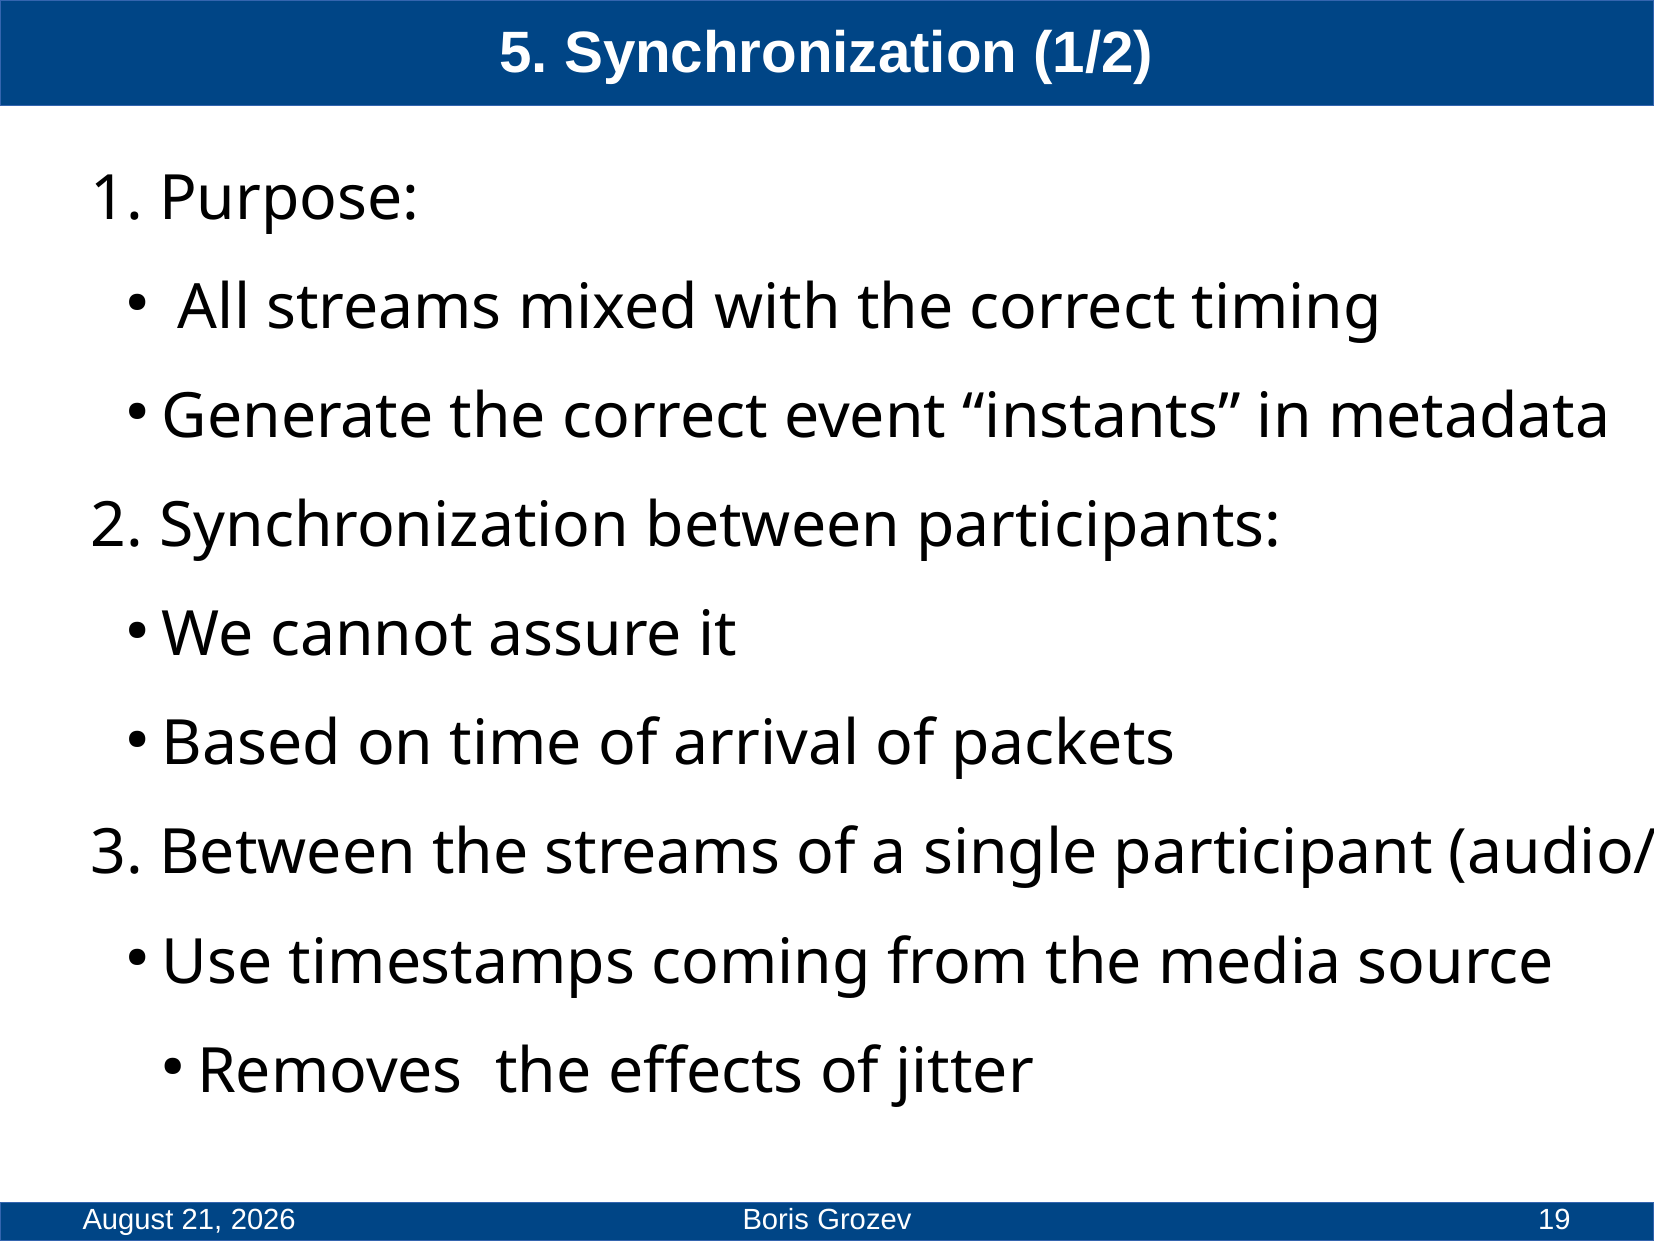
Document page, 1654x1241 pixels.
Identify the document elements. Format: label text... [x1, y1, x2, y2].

title 5. Synchronization (1/2) [0, 0, 1654, 106]
text_box 1. Purpose: All streams mixed with the correct timing Generate the correct event “instants” in metadata 2. Synchronization between participants: We cannot assure it Based on time of arrival of packets 3. Between the streams of a single participant (audio/video sync) Use timestamps coming from the media source Removes the effects of jitter [75, 145, 1350, 1004]
